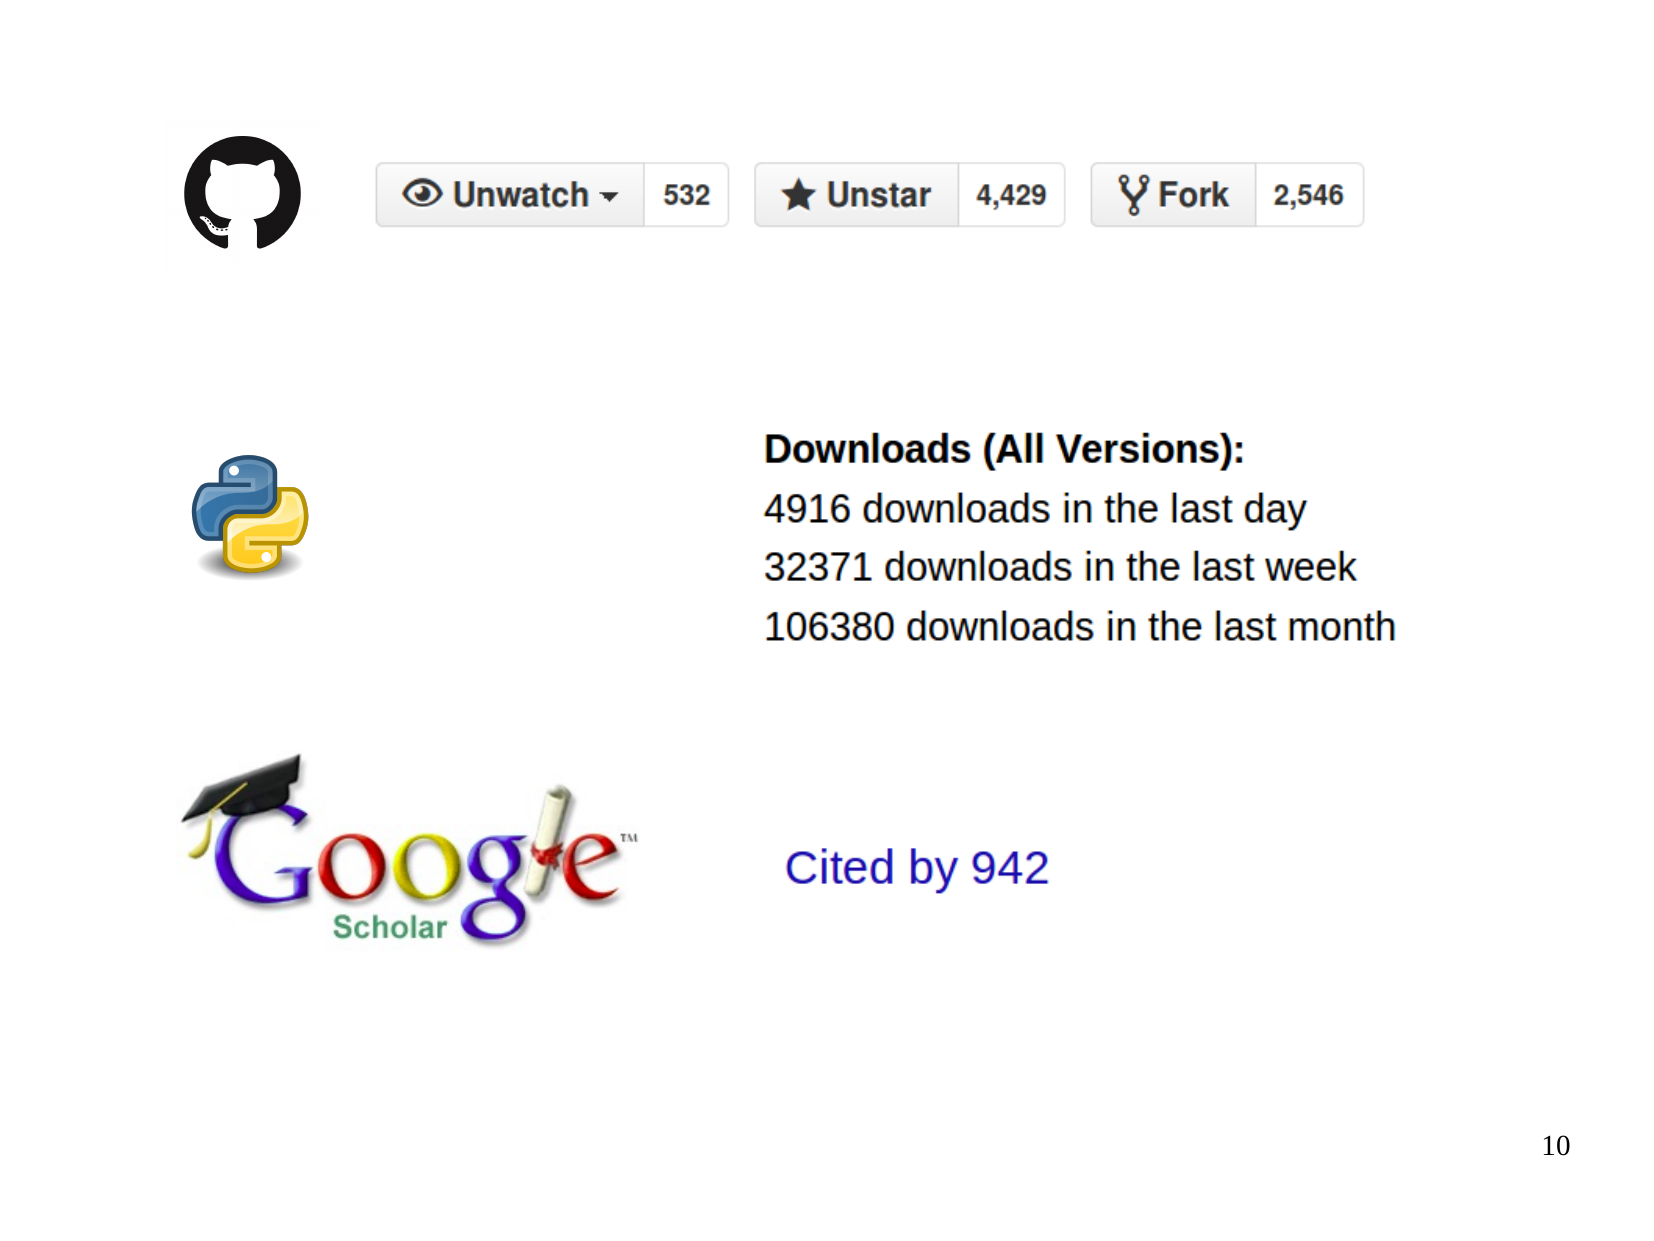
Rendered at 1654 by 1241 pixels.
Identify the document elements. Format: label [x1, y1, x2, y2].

picture [354, 142, 1396, 251]
picture [165, 115, 320, 271]
picture [750, 419, 1425, 658]
picture [780, 839, 1060, 900]
picture [176, 749, 646, 954]
picture [184, 452, 316, 584]
